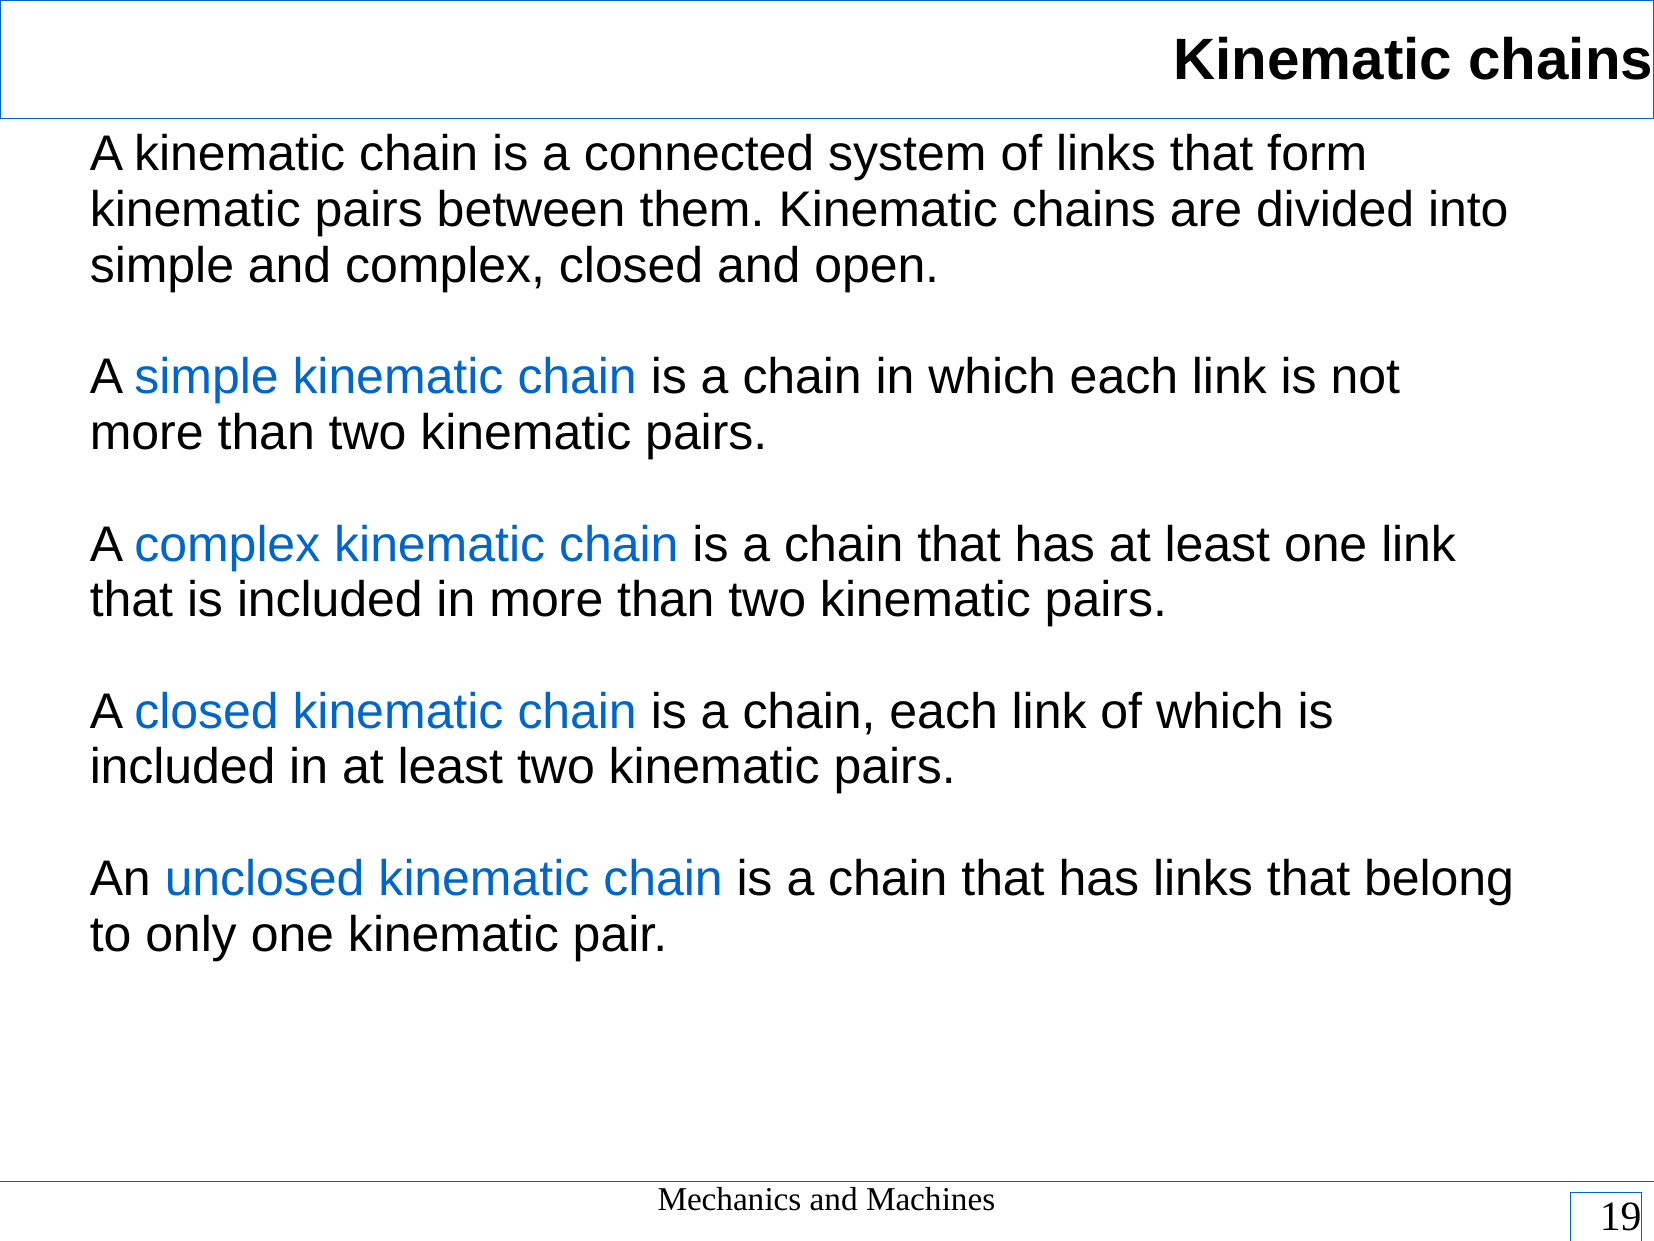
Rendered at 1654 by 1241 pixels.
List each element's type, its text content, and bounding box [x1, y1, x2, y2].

title Kinematic chains [0, 0, 1654, 119]
text_box A kinematic chain is a connected system of links that form kinematic pairs between them. Kinematic chains are divided into simple and complex, closed and open. A simple kinematic chain is a chain in which each link is not more than two kinematic pairs. A complex kinematic chain is a chain that has at least one link that is included in more than two kinematic pairs. A closed kinematic chain is a chain, each link of which is included in at least two kinematic pairs. An unclosed kinematic chain is a chain that has links that belong to only one kinematic pair. [75, 118, 1531, 1066]
